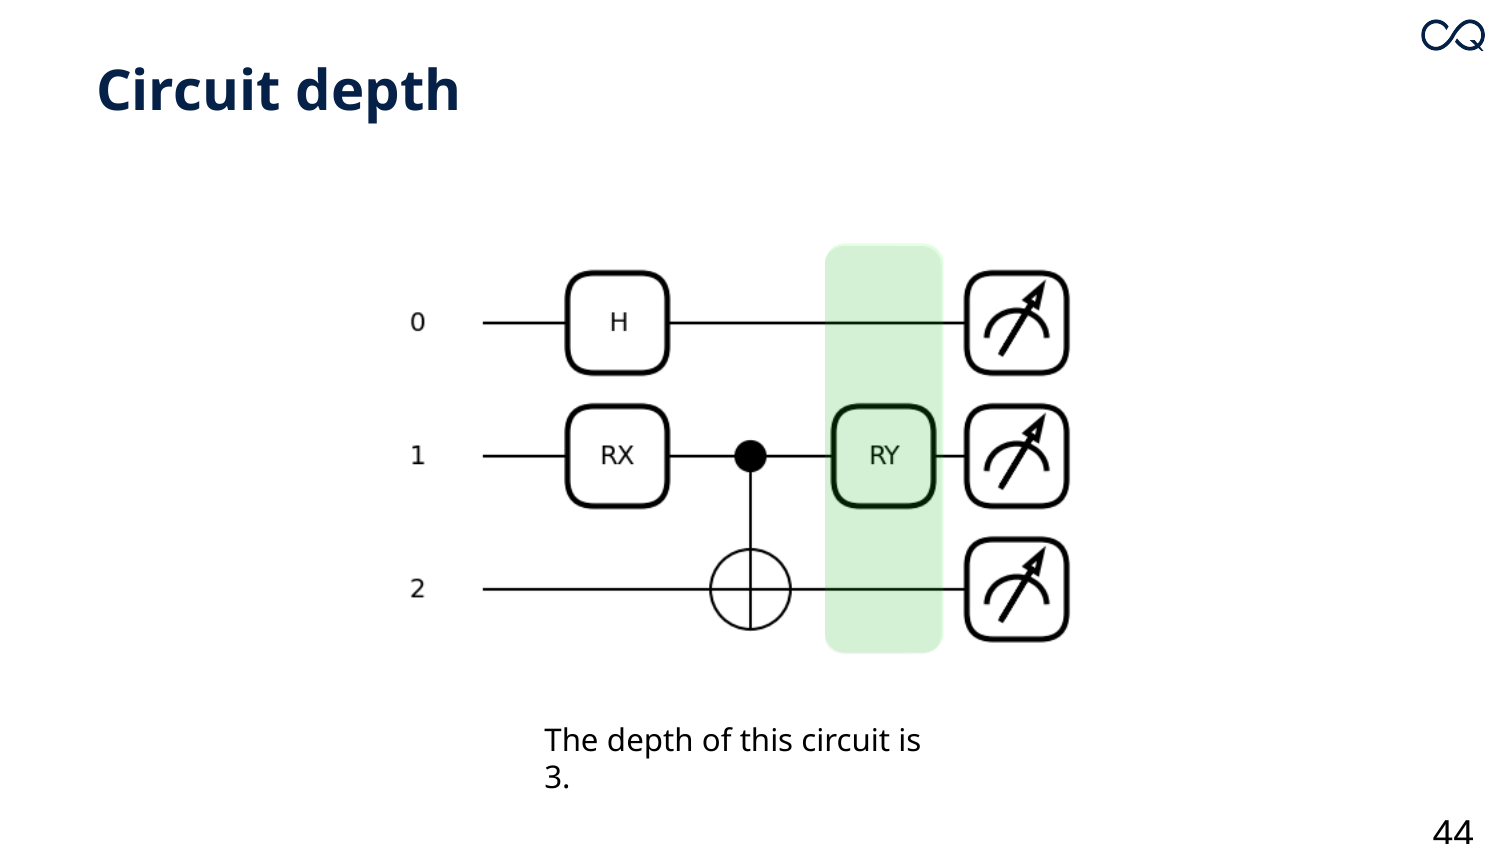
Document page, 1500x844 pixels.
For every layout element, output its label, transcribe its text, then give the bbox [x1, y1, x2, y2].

picture [338, 178, 1162, 736]
title Circuit depth [81, 39, 1348, 142]
picture [1421, 19, 1485, 51]
text_box [825, 243, 944, 653]
text_box The depth of this circuit is 3. [529, 705, 971, 782]
